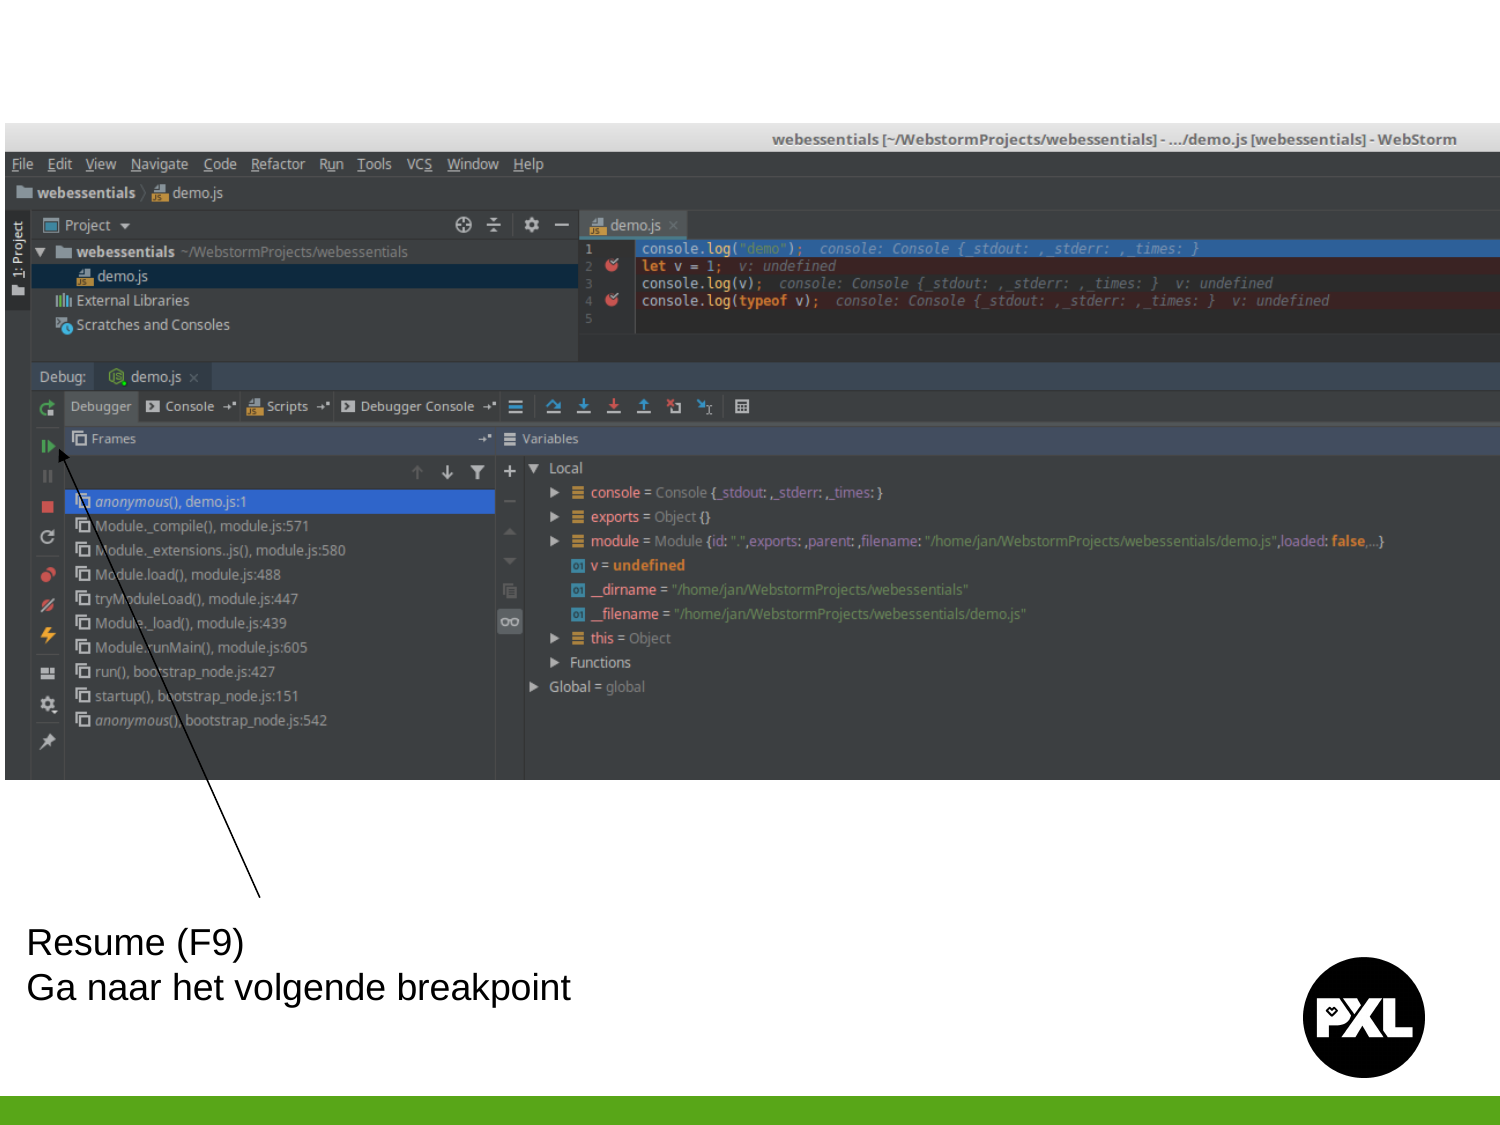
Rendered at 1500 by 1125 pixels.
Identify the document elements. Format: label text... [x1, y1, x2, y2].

picture [5, 123, 1500, 780]
text_box Resume (F9) Ga naar het volgende breakpoint [11, 910, 863, 1052]
picture [1303, 957, 1425, 1078]
